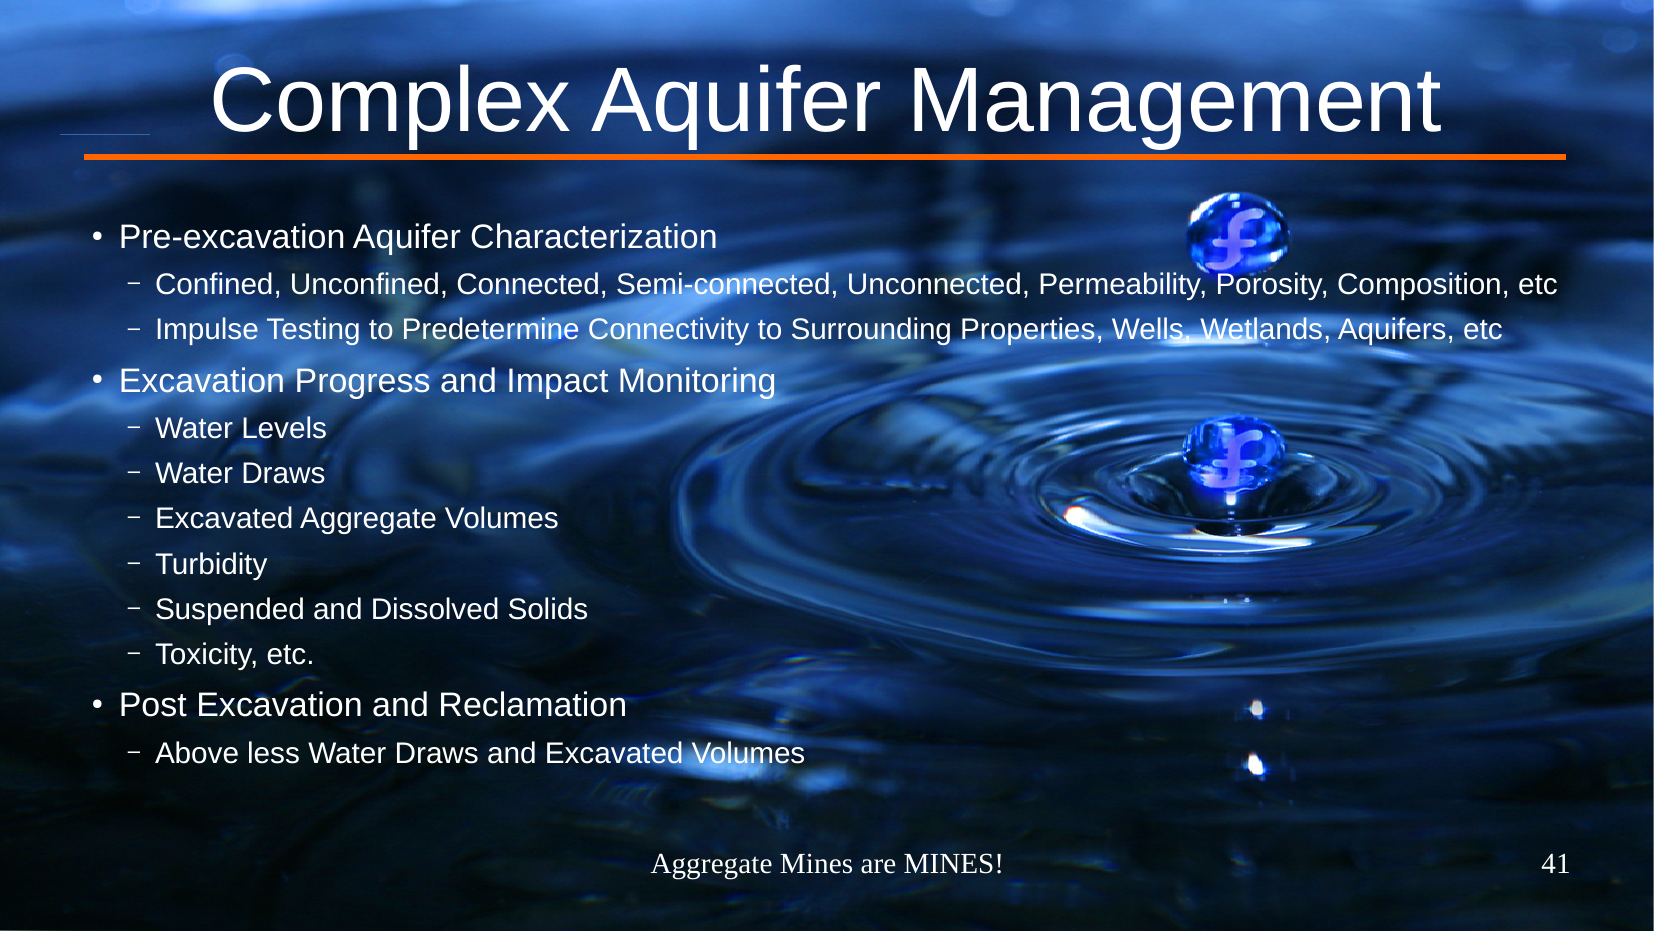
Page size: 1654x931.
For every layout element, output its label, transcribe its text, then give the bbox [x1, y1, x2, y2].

title Complex Aquifer Management [82, 21, 1571, 178]
picture [0, 0, 1654, 931]
list Pre-excavation Aquifer Characterization Confined, Unconfined, Connected, Semi-connected, Unconnected, Permeability, Porosity, Composition, etc Impulse Testing to Predetermine Connectivity to Surrounding Properties, Wells, Wetlands, Aquifers, etc Excavation Progress and Impact Monitoring Water Levels Water Draws Excavated Aggregate Volumes Turbidity Suspended and Dissolved Solids Toxicity, etc. Post Excavation and Reclamation Above less Water Draws and Excavated Volumes [82, 217, 1571, 798]
